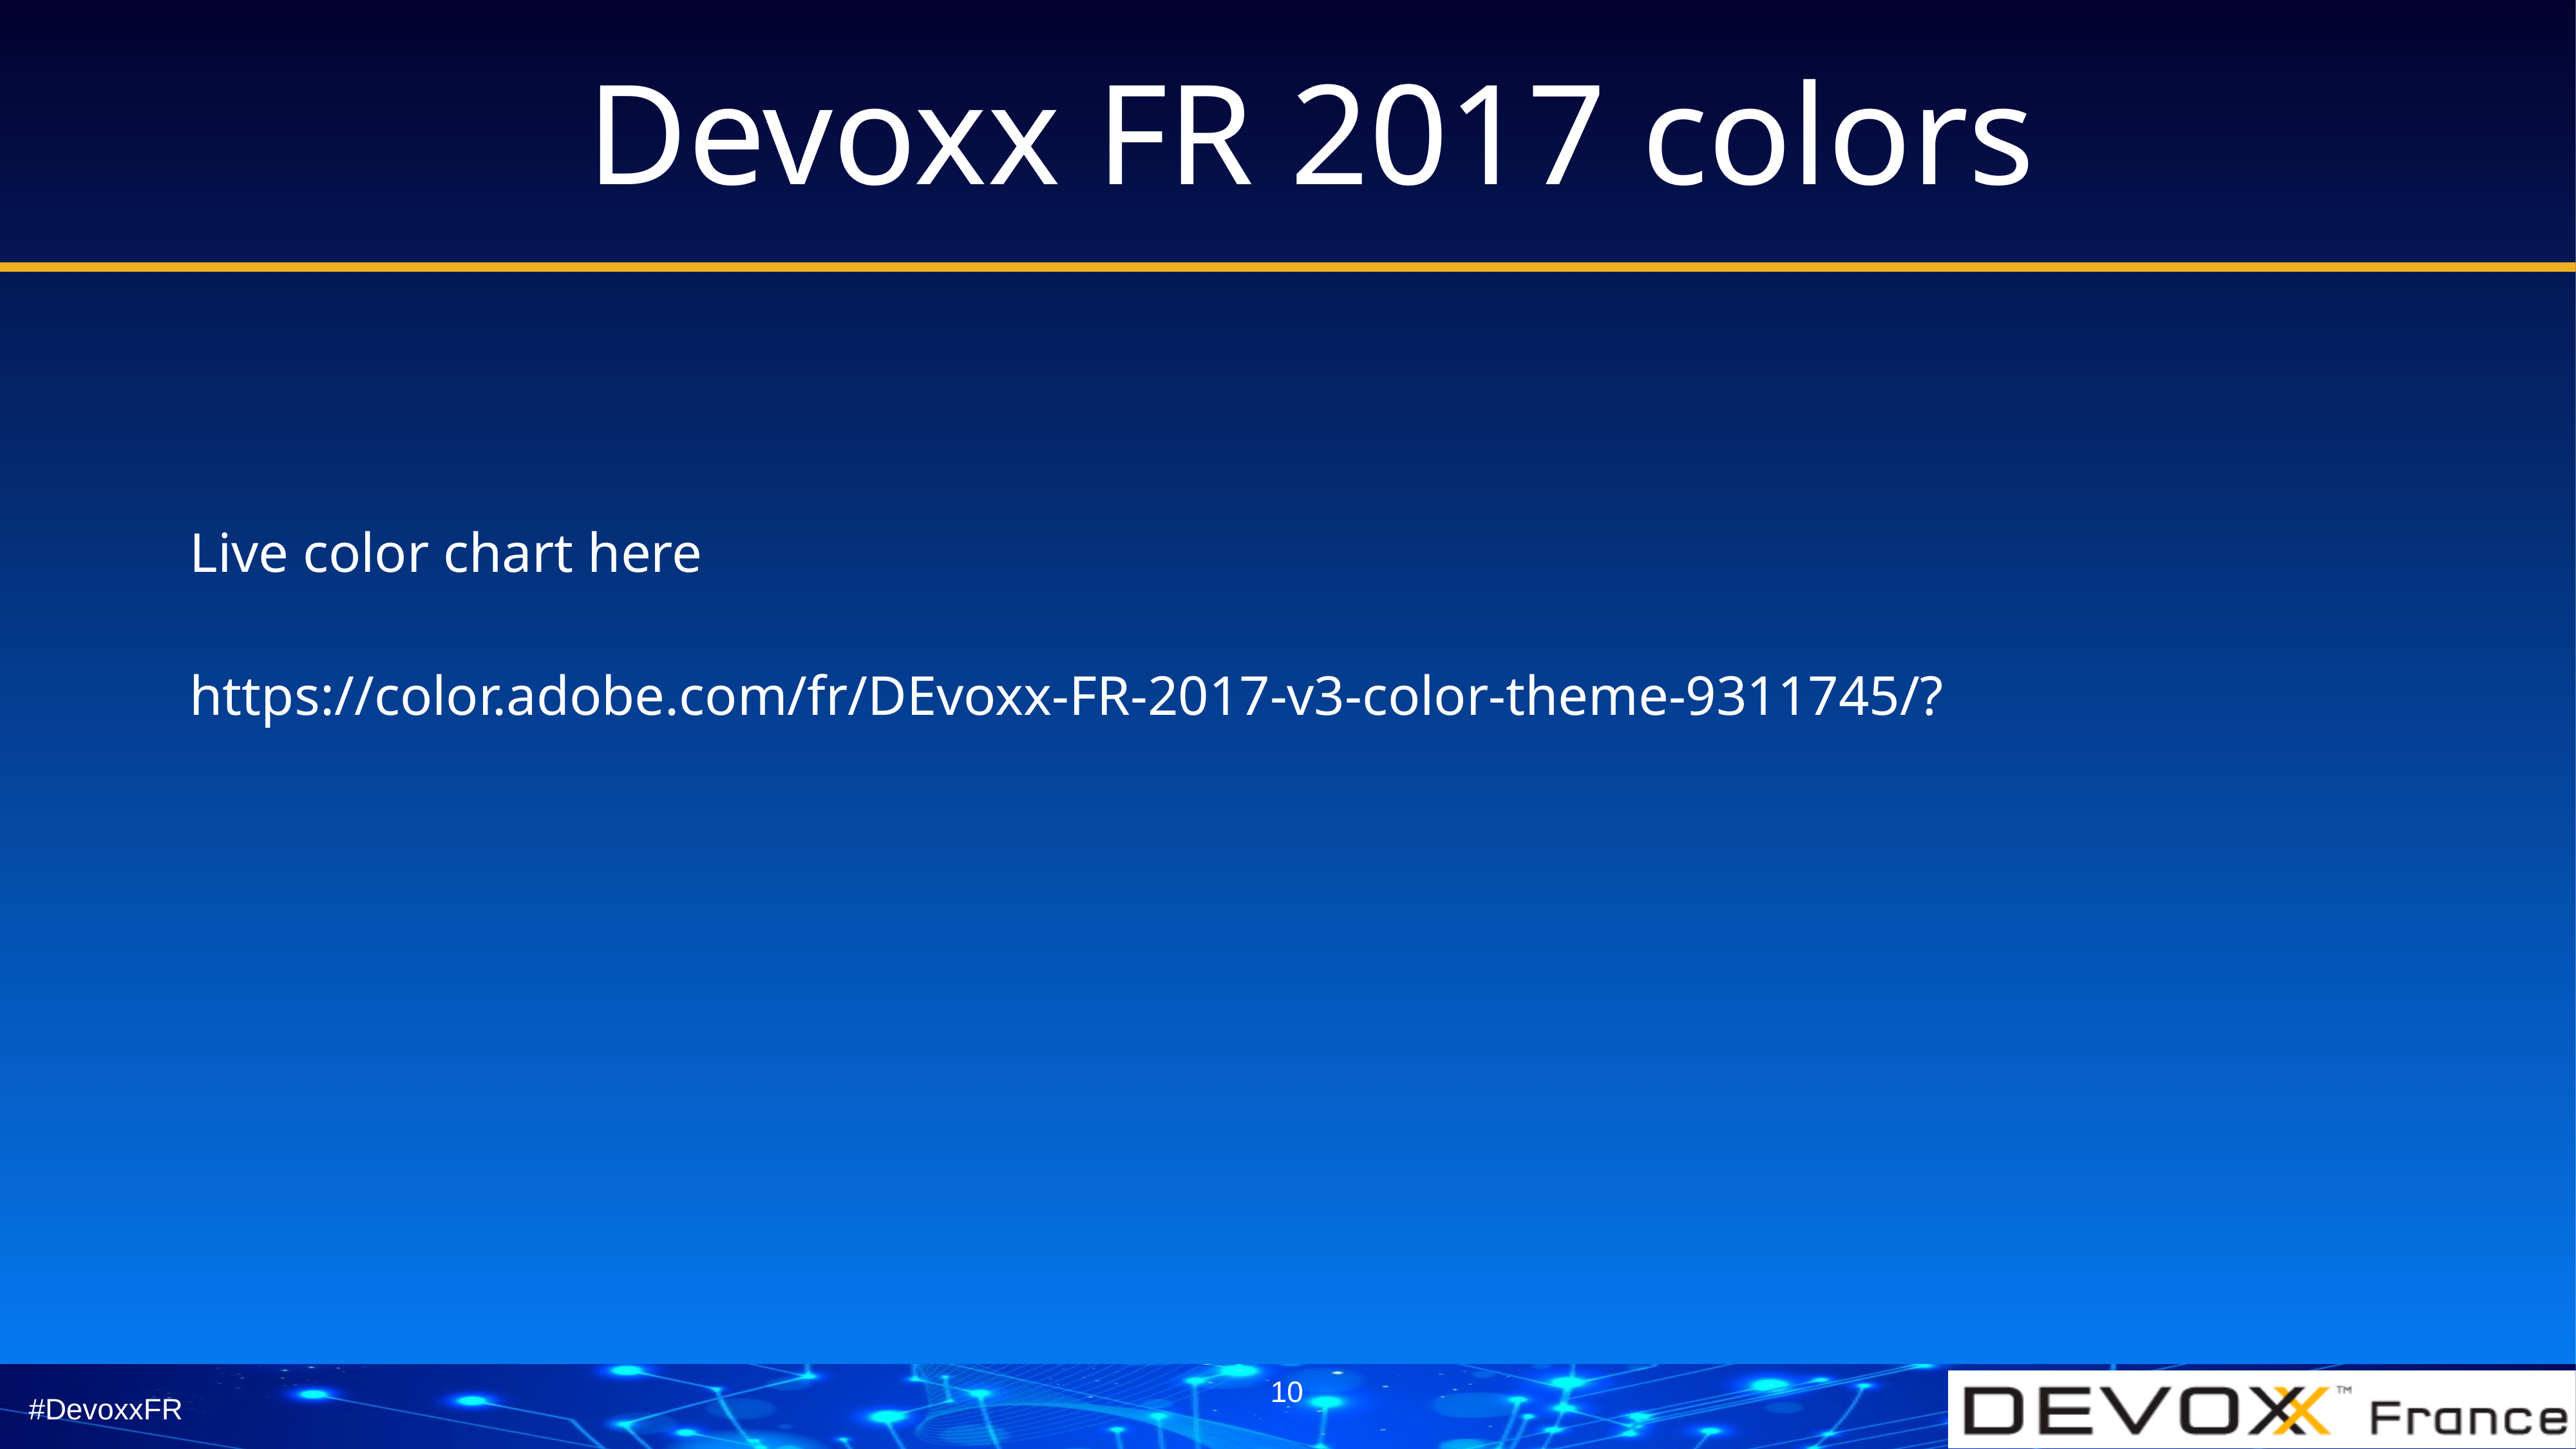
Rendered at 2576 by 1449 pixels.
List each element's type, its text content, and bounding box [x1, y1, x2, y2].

title Devoxx FR 2017 colors [299, 14, 2322, 247]
slide_number 10 [1269, 1375, 1305, 1427]
picture [0, 0, 2576, 262]
picture [748, 1440, 758, 1443]
picture [0, 272, 2576, 1449]
list Live color chart here https://color.adobe.com/fr/DEvoxx-FR-2017-v3-color-theme-9311745/? [189, 515, 2385, 1060]
picture [755, 1445, 766, 1449]
picture [1316, 1445, 1324, 1448]
